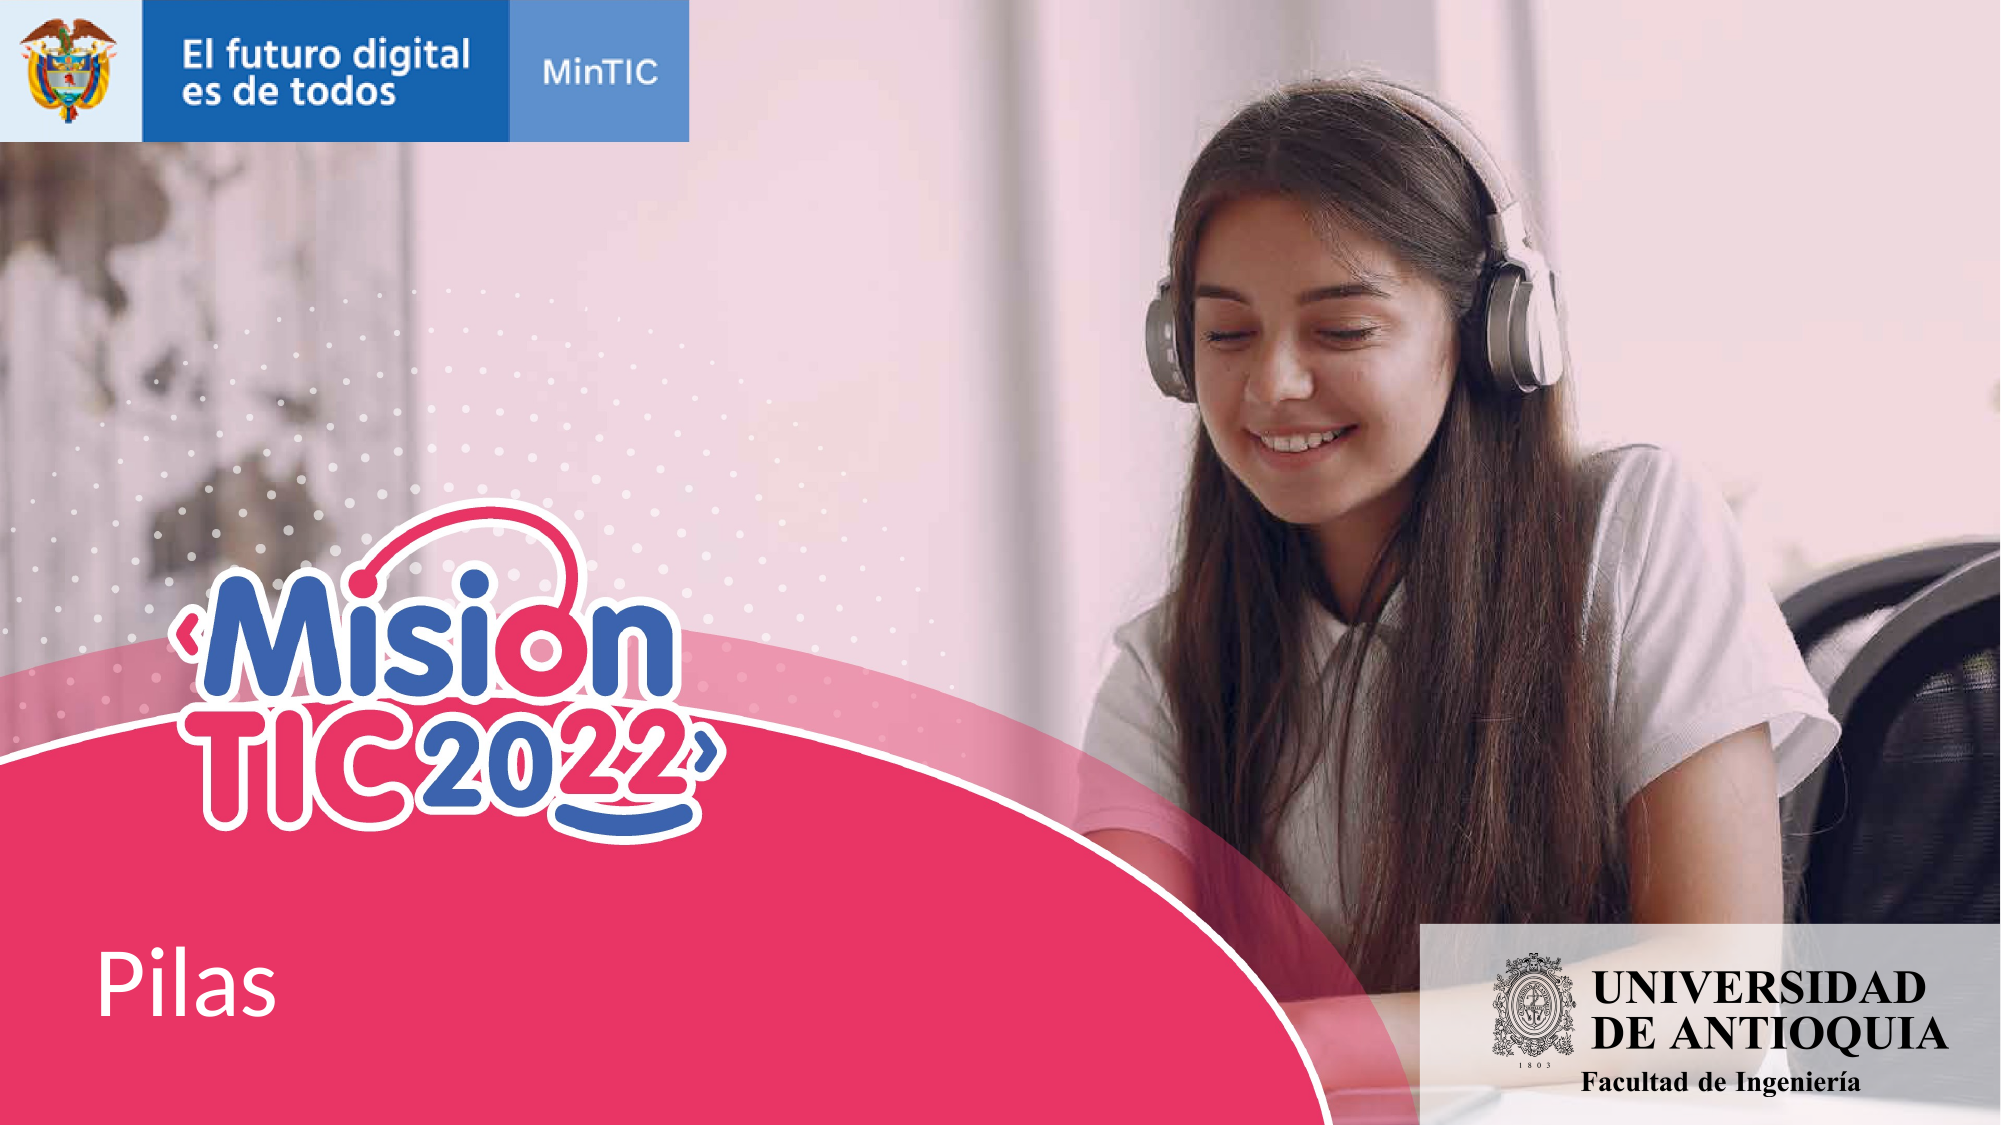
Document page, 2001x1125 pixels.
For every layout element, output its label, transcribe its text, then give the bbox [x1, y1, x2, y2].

picture [0, 0, 2001, 1125]
title Pilas [79, 922, 926, 1042]
picture [1421, 925, 2001, 1125]
